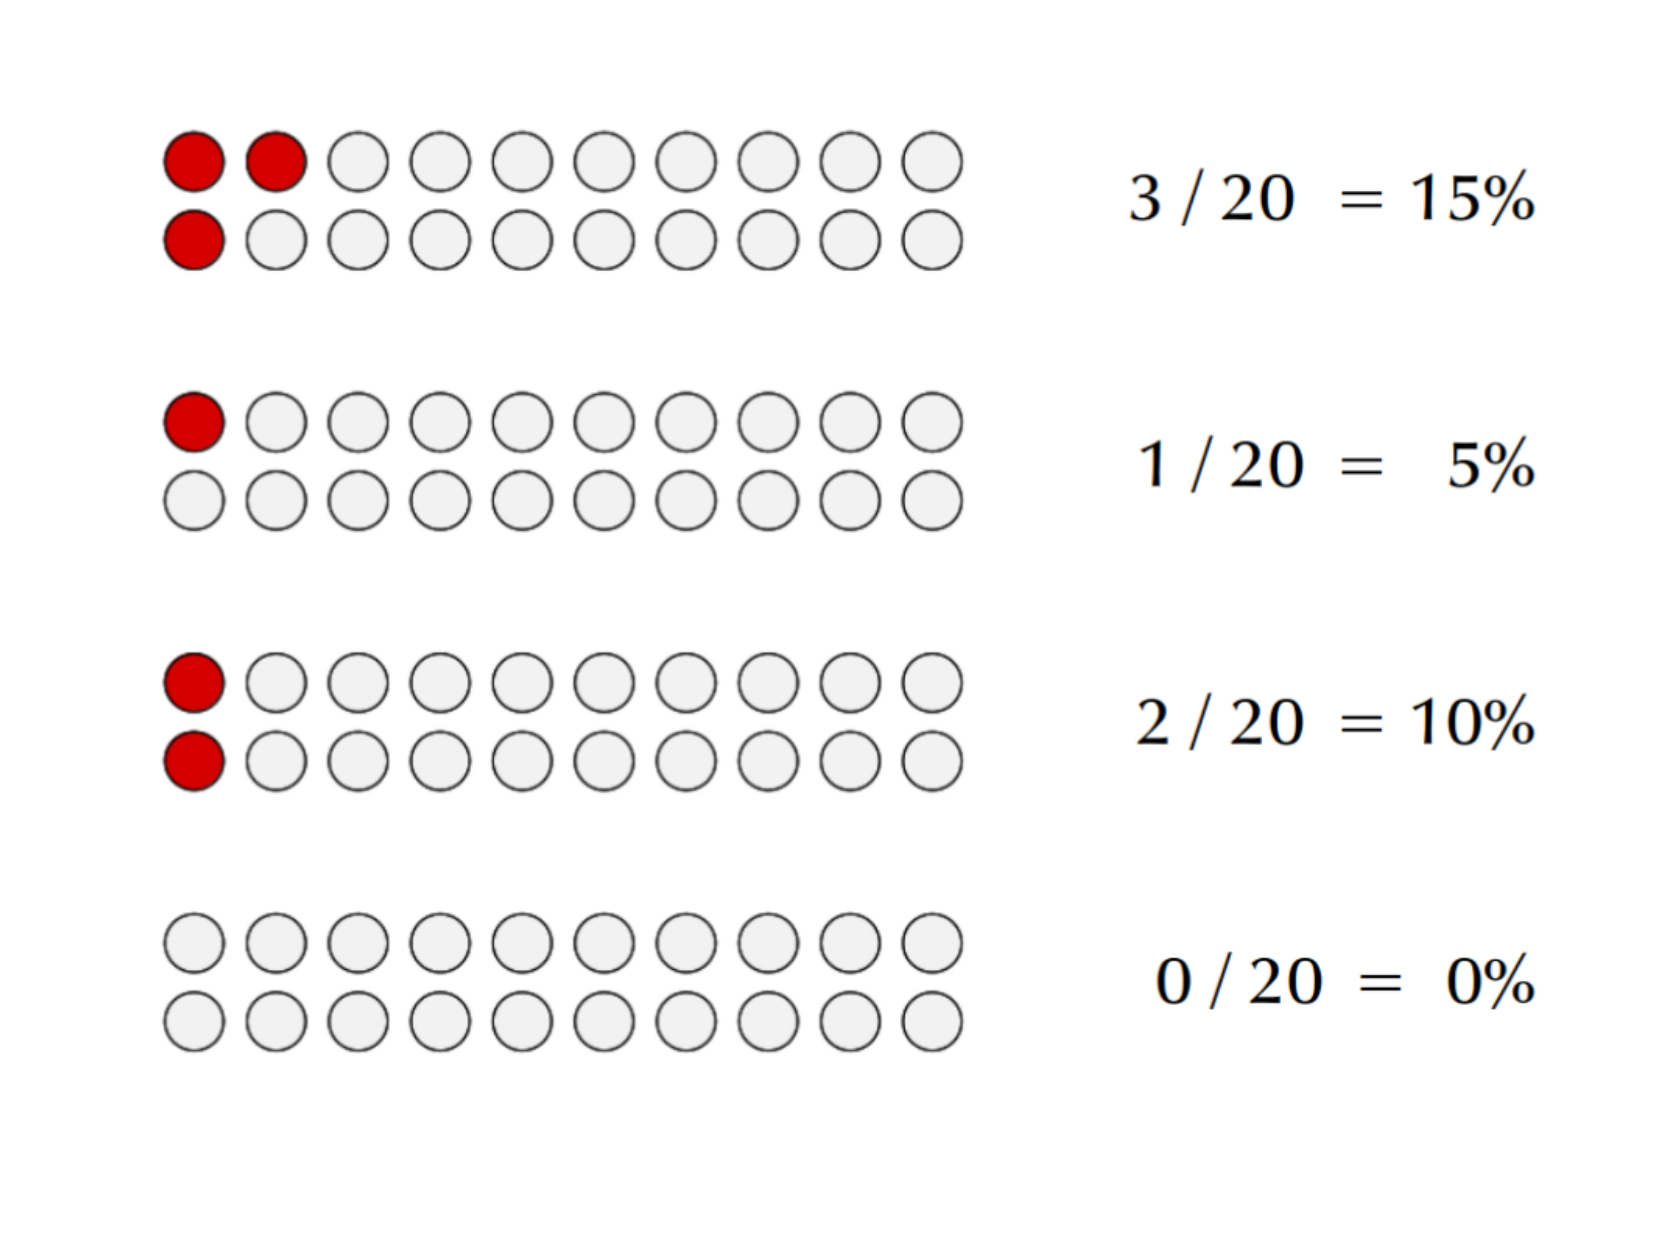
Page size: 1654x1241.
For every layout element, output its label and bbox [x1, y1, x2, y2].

picture [42, 48, 1599, 1135]
